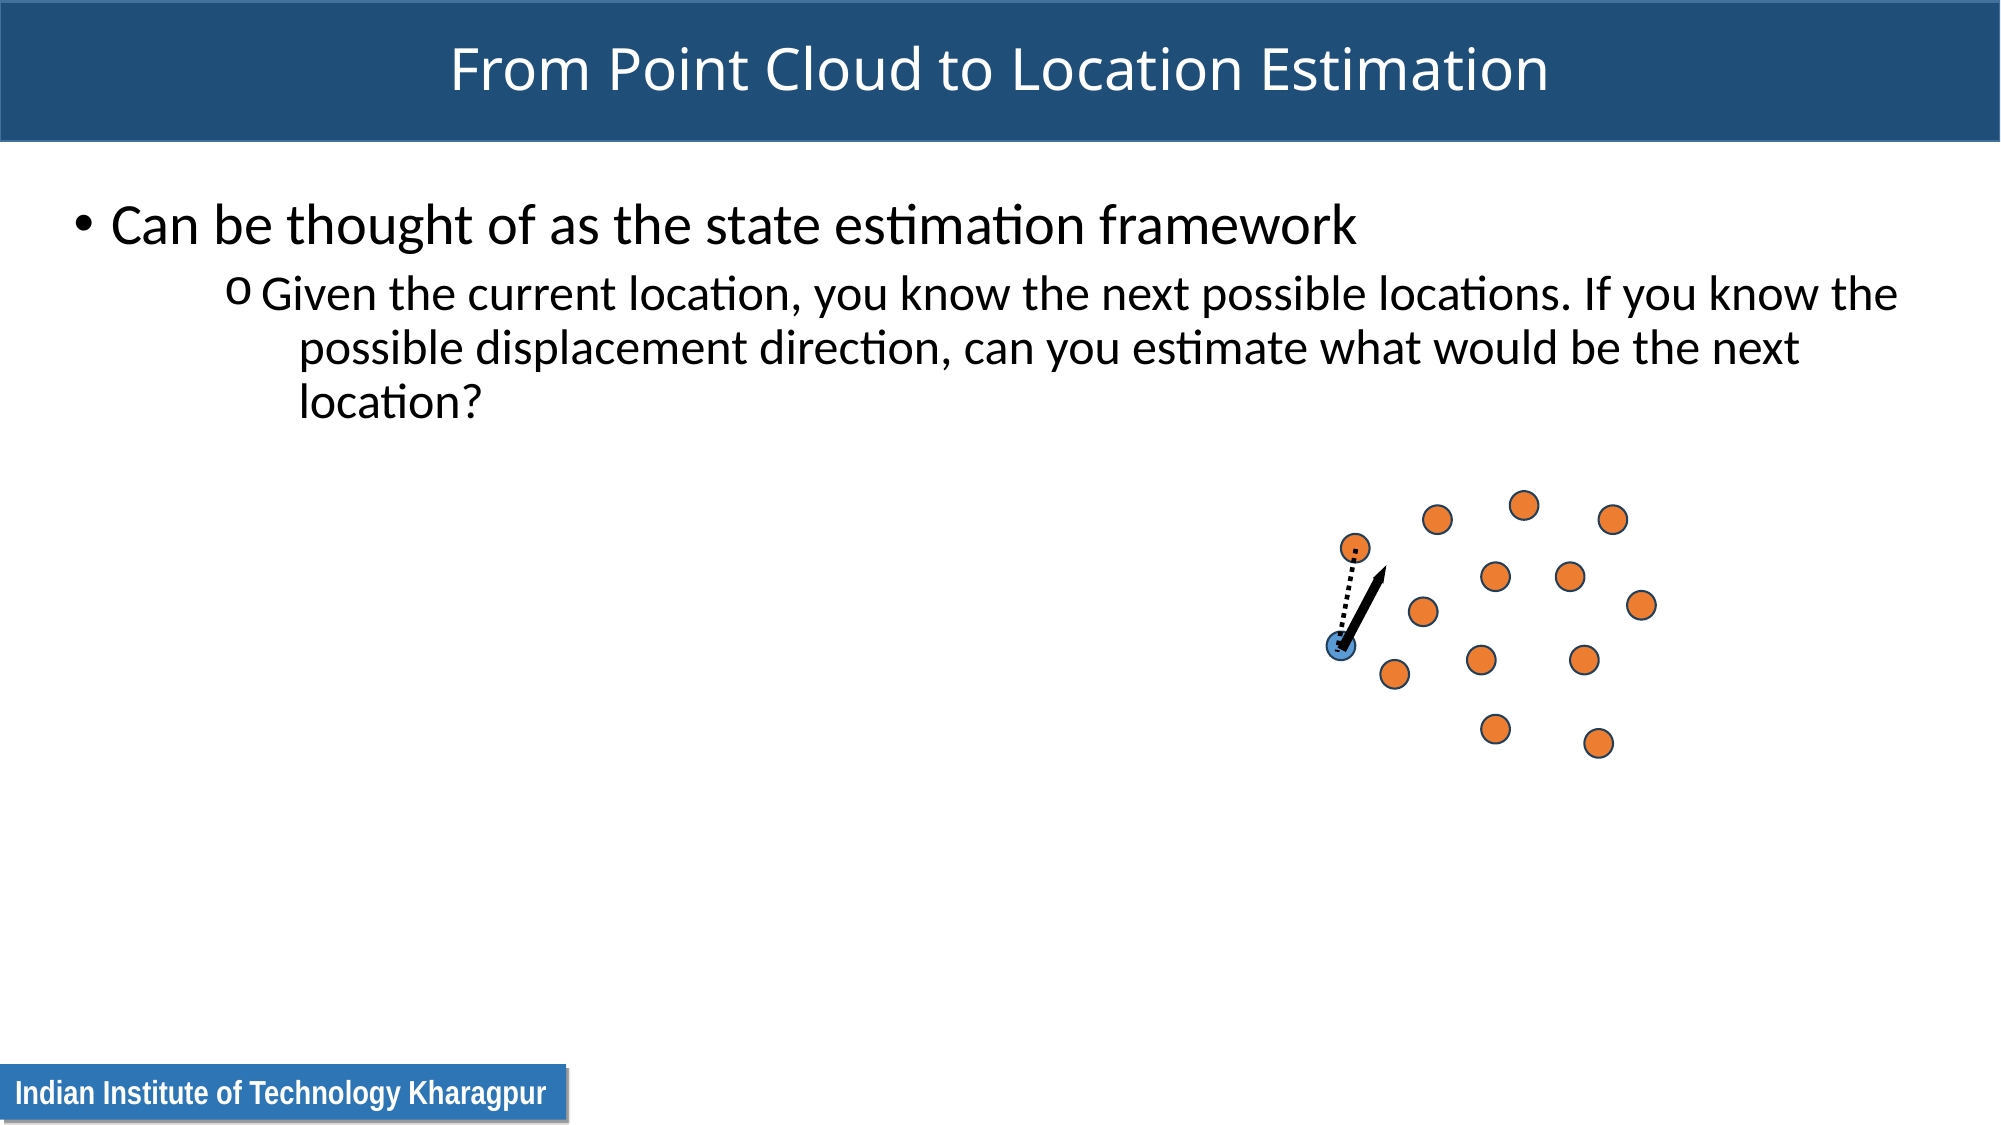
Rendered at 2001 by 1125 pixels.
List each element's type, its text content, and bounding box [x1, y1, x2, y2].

text_box [1408, 597, 1438, 627]
list Can be thought of as the state estimation framework Given the current location, you know the next possible locations. If you know the possible displacement direction, can you estimate what would be the next location? [58, 186, 1954, 1065]
text_box [1481, 562, 1510, 592]
text_box [1380, 660, 1409, 689]
text_box [1481, 714, 1510, 744]
text_box [1555, 562, 1585, 592]
text_box [1326, 631, 1356, 661]
text_box [1467, 645, 1496, 675]
text_box [1340, 533, 1370, 563]
text_box [1423, 505, 1452, 534]
title From Point Cloud to Location Estimation [0, 1, 2000, 141]
text_box [1598, 505, 1628, 534]
text_box [1627, 590, 1656, 620]
text_box [1509, 491, 1539, 520]
text_box [1570, 645, 1599, 675]
text_box [1584, 729, 1613, 758]
